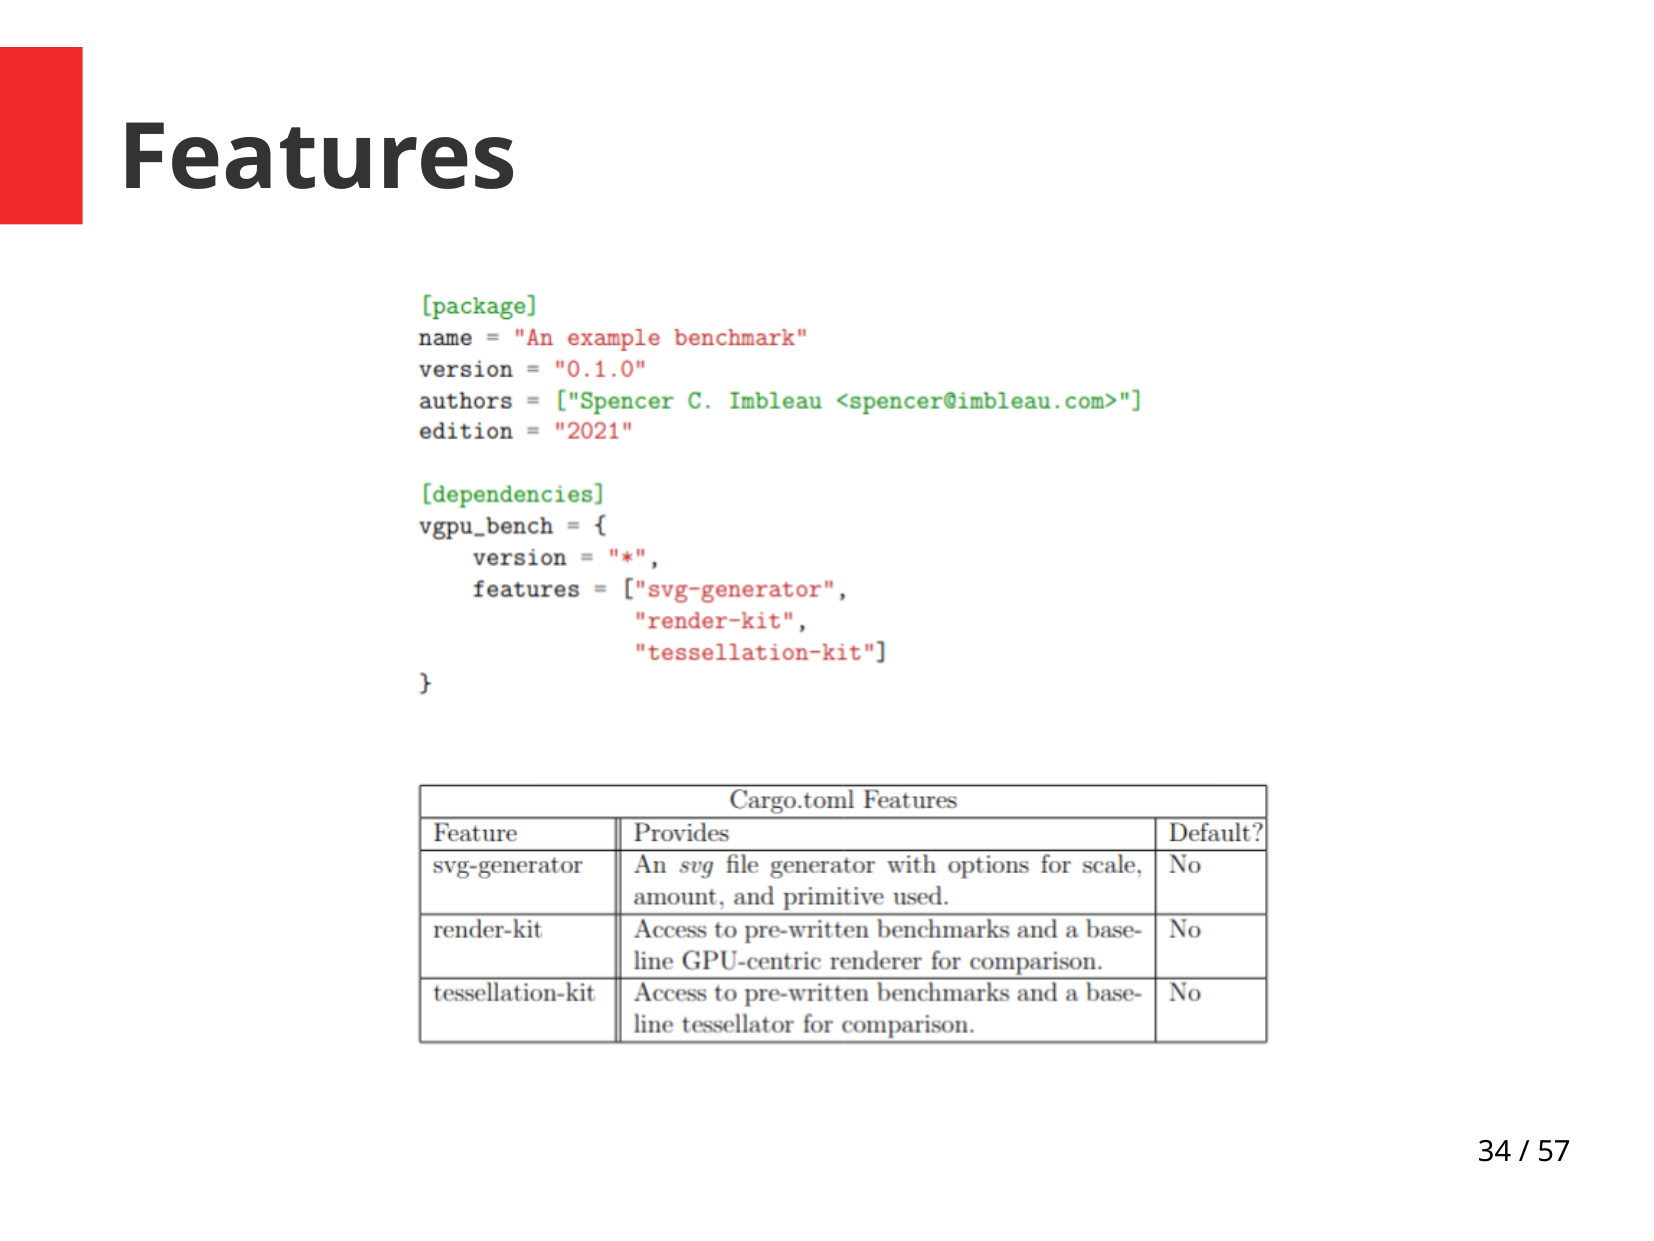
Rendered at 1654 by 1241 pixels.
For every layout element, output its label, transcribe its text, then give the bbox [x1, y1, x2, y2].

title Features [118, 49, 1571, 257]
picture [390, 269, 1306, 1059]
